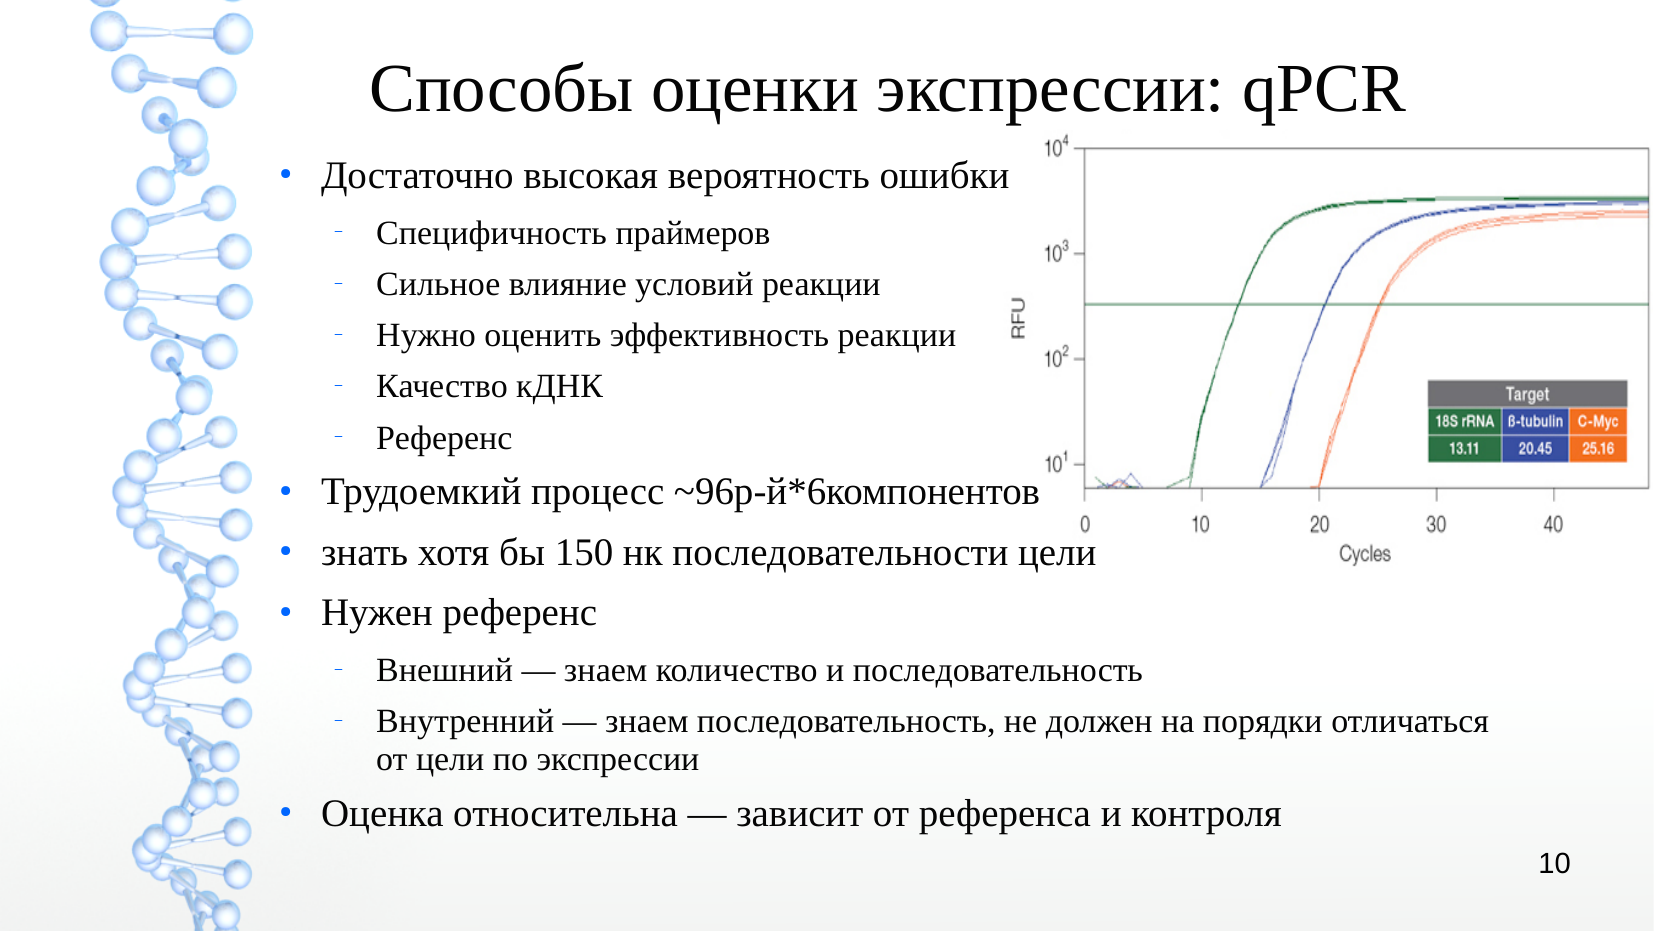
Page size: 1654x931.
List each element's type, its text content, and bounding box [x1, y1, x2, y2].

list Достаточно высокая вероятность ошибки Специфичность праймеров Сильное влияние условий реакции Нужно оценить эффективность реакции Качество кДНК Референс Трудоемкий процесс ~96р-й*6компонентов знать хотя бы 150 нк последовательности цели Нужен референс Внешний — знаем количество и последовательность Внутренний — знаем последовательность, не должен на порядки отличаться от цели по экспрессии Оценка относительна — зависит от референса и контроля [265, 153, 1501, 839]
picture [0, 0, 1654, 931]
title Способы оценки экспрессии: qPCR [224, 11, 1554, 166]
